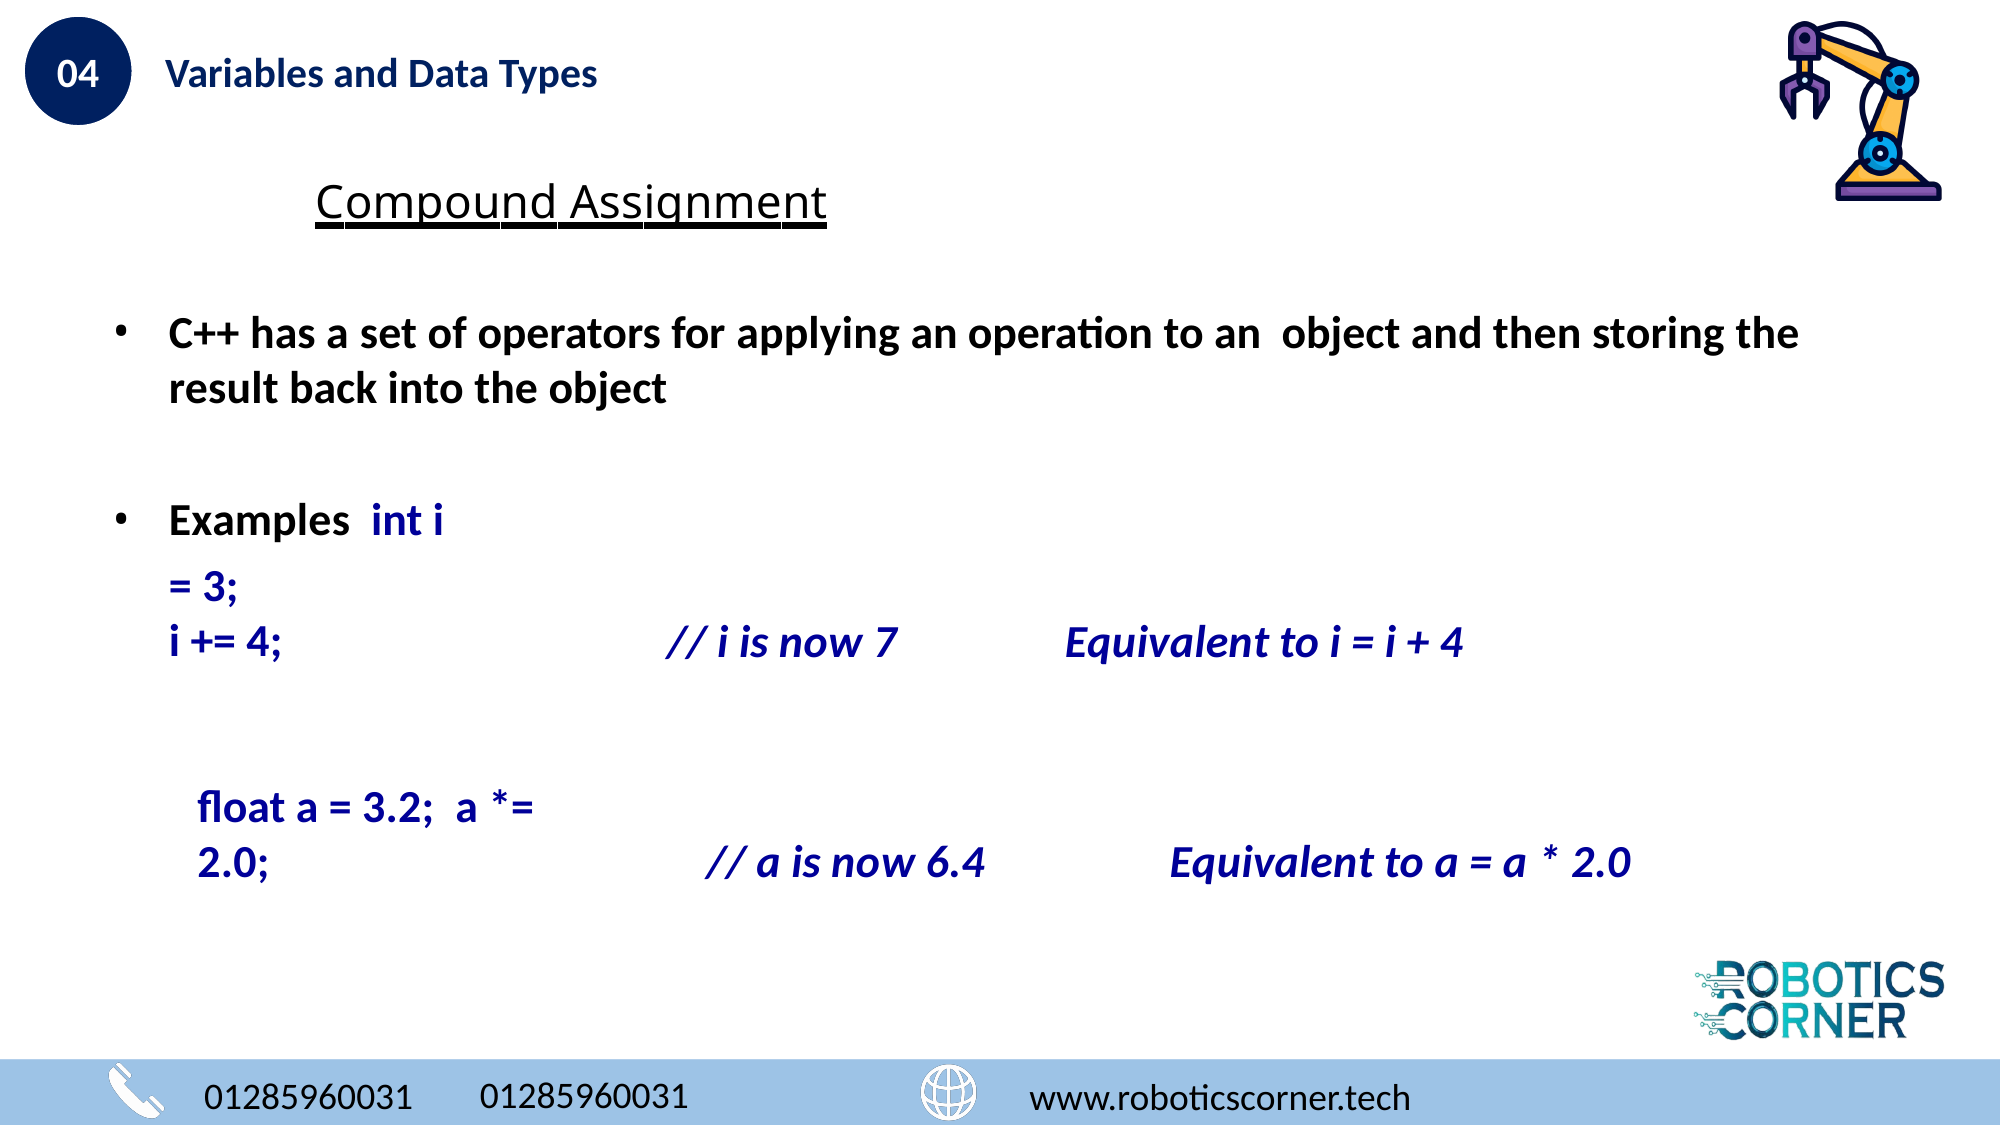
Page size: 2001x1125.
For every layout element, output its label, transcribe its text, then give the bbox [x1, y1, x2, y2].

text_box [981, 1059, 2000, 1125]
title Compound Assignment [313, 103, 1006, 295]
text_box Variables and Data Types [150, 38, 697, 103]
text_box Equivalent to i = i + 4 [1062, 609, 1664, 667]
text_box C++ has a set of operators for applying an operation to an object and then storing the result back into the object [110, 299, 1849, 413]
text_box // i is now 7 [664, 609, 1016, 667]
picture [915, 1059, 981, 1125]
text_box www.roboticscorner.tech [1014, 1065, 1531, 1125]
text_box 01285960031 [189, 1064, 495, 1125]
picture [1771, 21, 1950, 201]
text_box // a is now 6.4 [704, 829, 1129, 887]
text_box float a = 3.2; a *= 2.0; [195, 774, 561, 887]
text_box [0, 1059, 915, 1125]
picture [103, 1057, 170, 1124]
text_box Equivalent to a = a * 2.0 [1167, 829, 1861, 887]
text_box Examples int i = 3; i += 4; [110, 476, 475, 666]
picture [1680, 859, 1953, 1059]
text_box 04 [22, 14, 134, 128]
text_box 01285960031 [465, 1063, 811, 1124]
